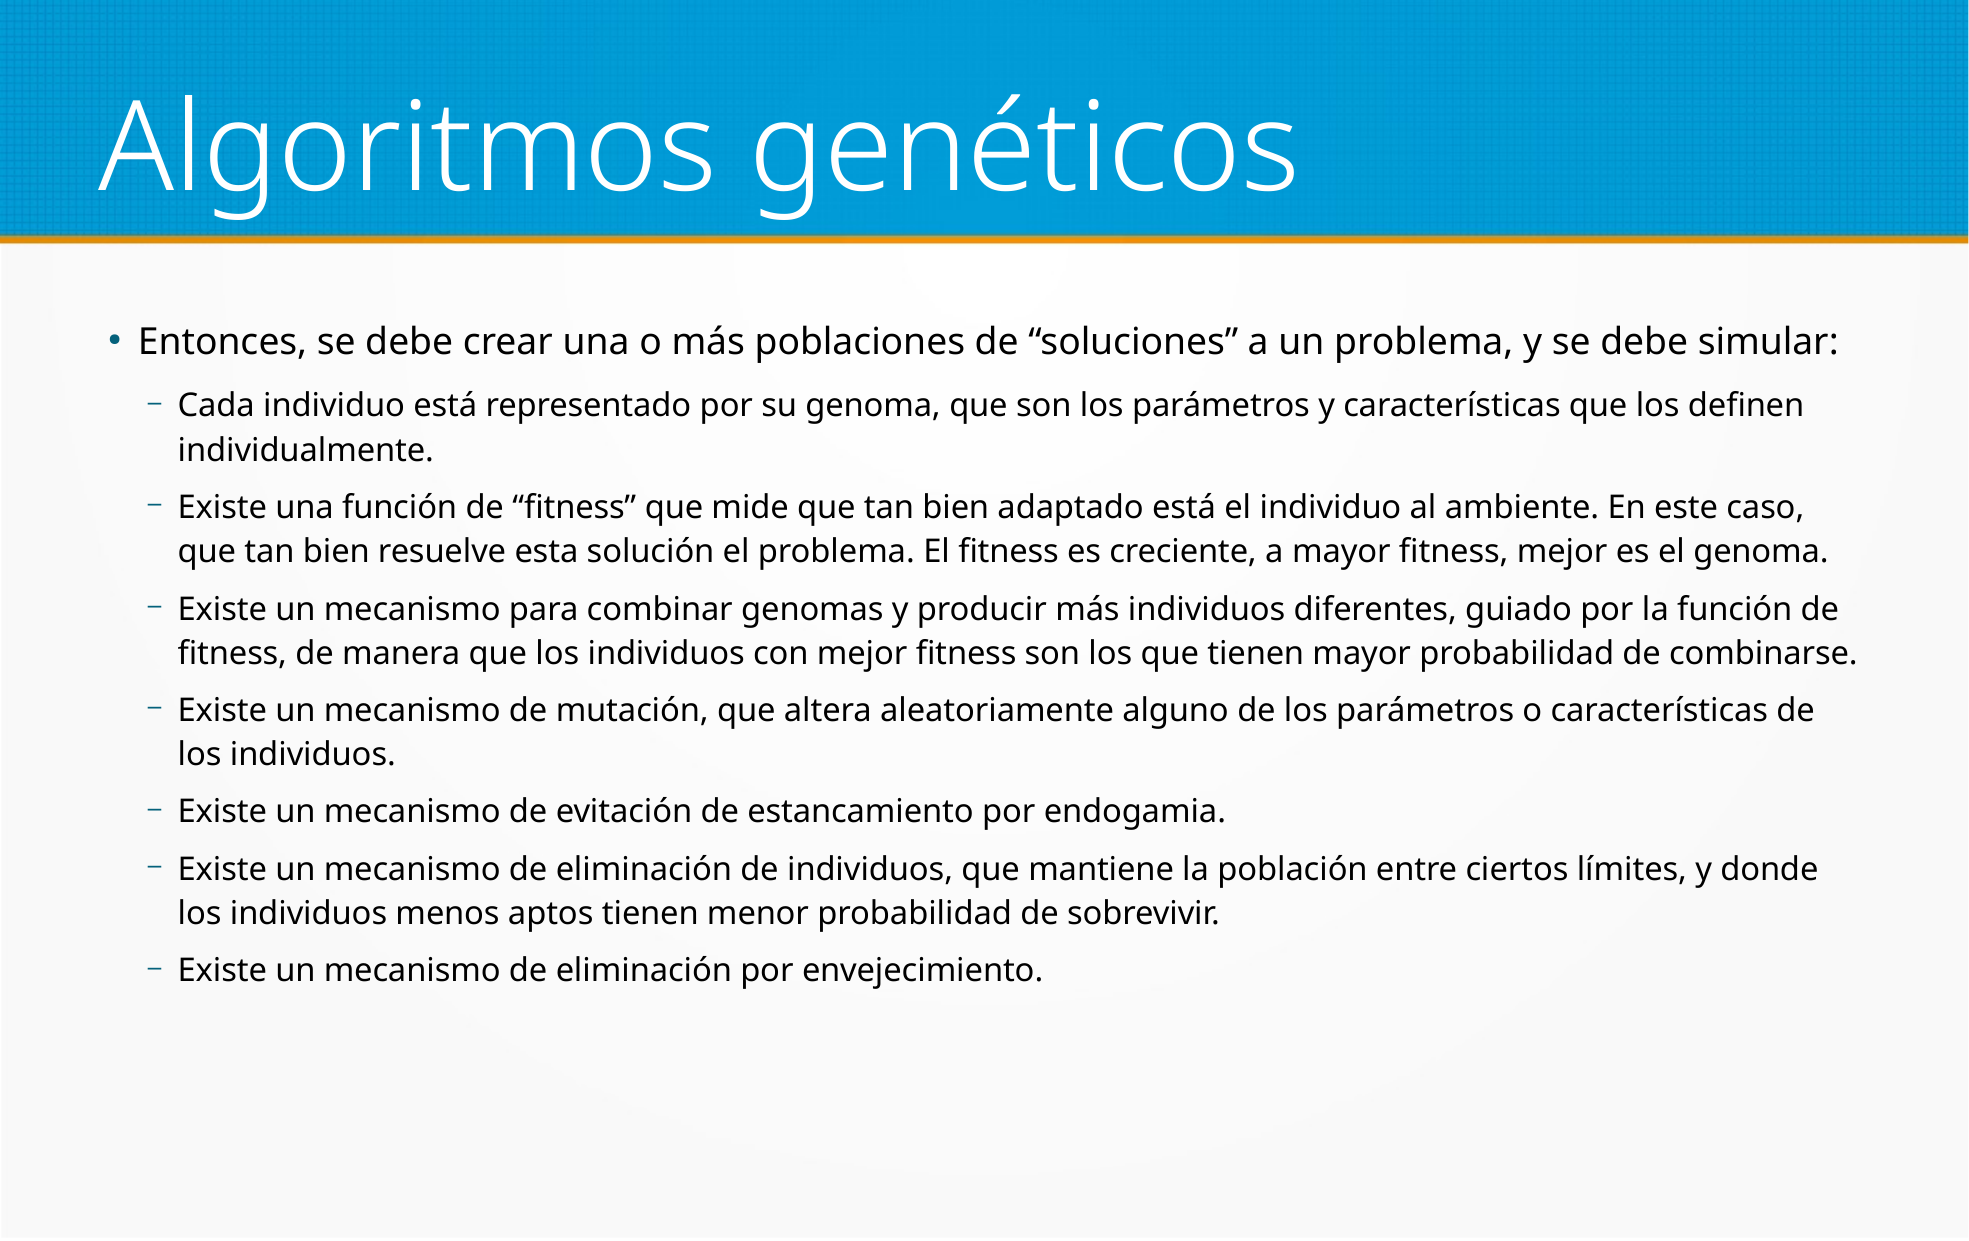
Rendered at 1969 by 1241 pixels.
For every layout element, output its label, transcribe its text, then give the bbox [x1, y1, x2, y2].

picture [0, 233, 1969, 1241]
list Entonces, se debe crear una o más poblaciones de “soluciones” a un problema, y se debe simular: Cada individuo está representado por su genoma, que son los parámetros y características que los definen individualmente. Existe una función de “fitness” que mide que tan bien adaptado está el individuo al ambiente. En este caso, que tan bien resuelve esta solución el problema. El fitness es creciente, a mayor fitness, mejor es el genoma. Existe un mecanismo para combinar genomas y producir más individuos diferentes, guiado por la función de fitness, de manera que los individuos con mejor fitness son los que tienen mayor probabilidad de combinarse. Existe un mecanismo de mutación, que altera aleatoriamente alguno de los parámetros o características de los individuos. Existe un mecanismo de evitación de estancamiento por endogamia. Existe un mecanismo de eliminación de individuos, que mantiene la población entre ciertos límites, y donde los individuos menos aptos tienen menor probabilidad de sobrevivir. Existe un mecanismo de eliminación por envejecimiento. [98, 315, 1861, 1081]
title Algoritmos genéticos [98, 19, 1870, 227]
